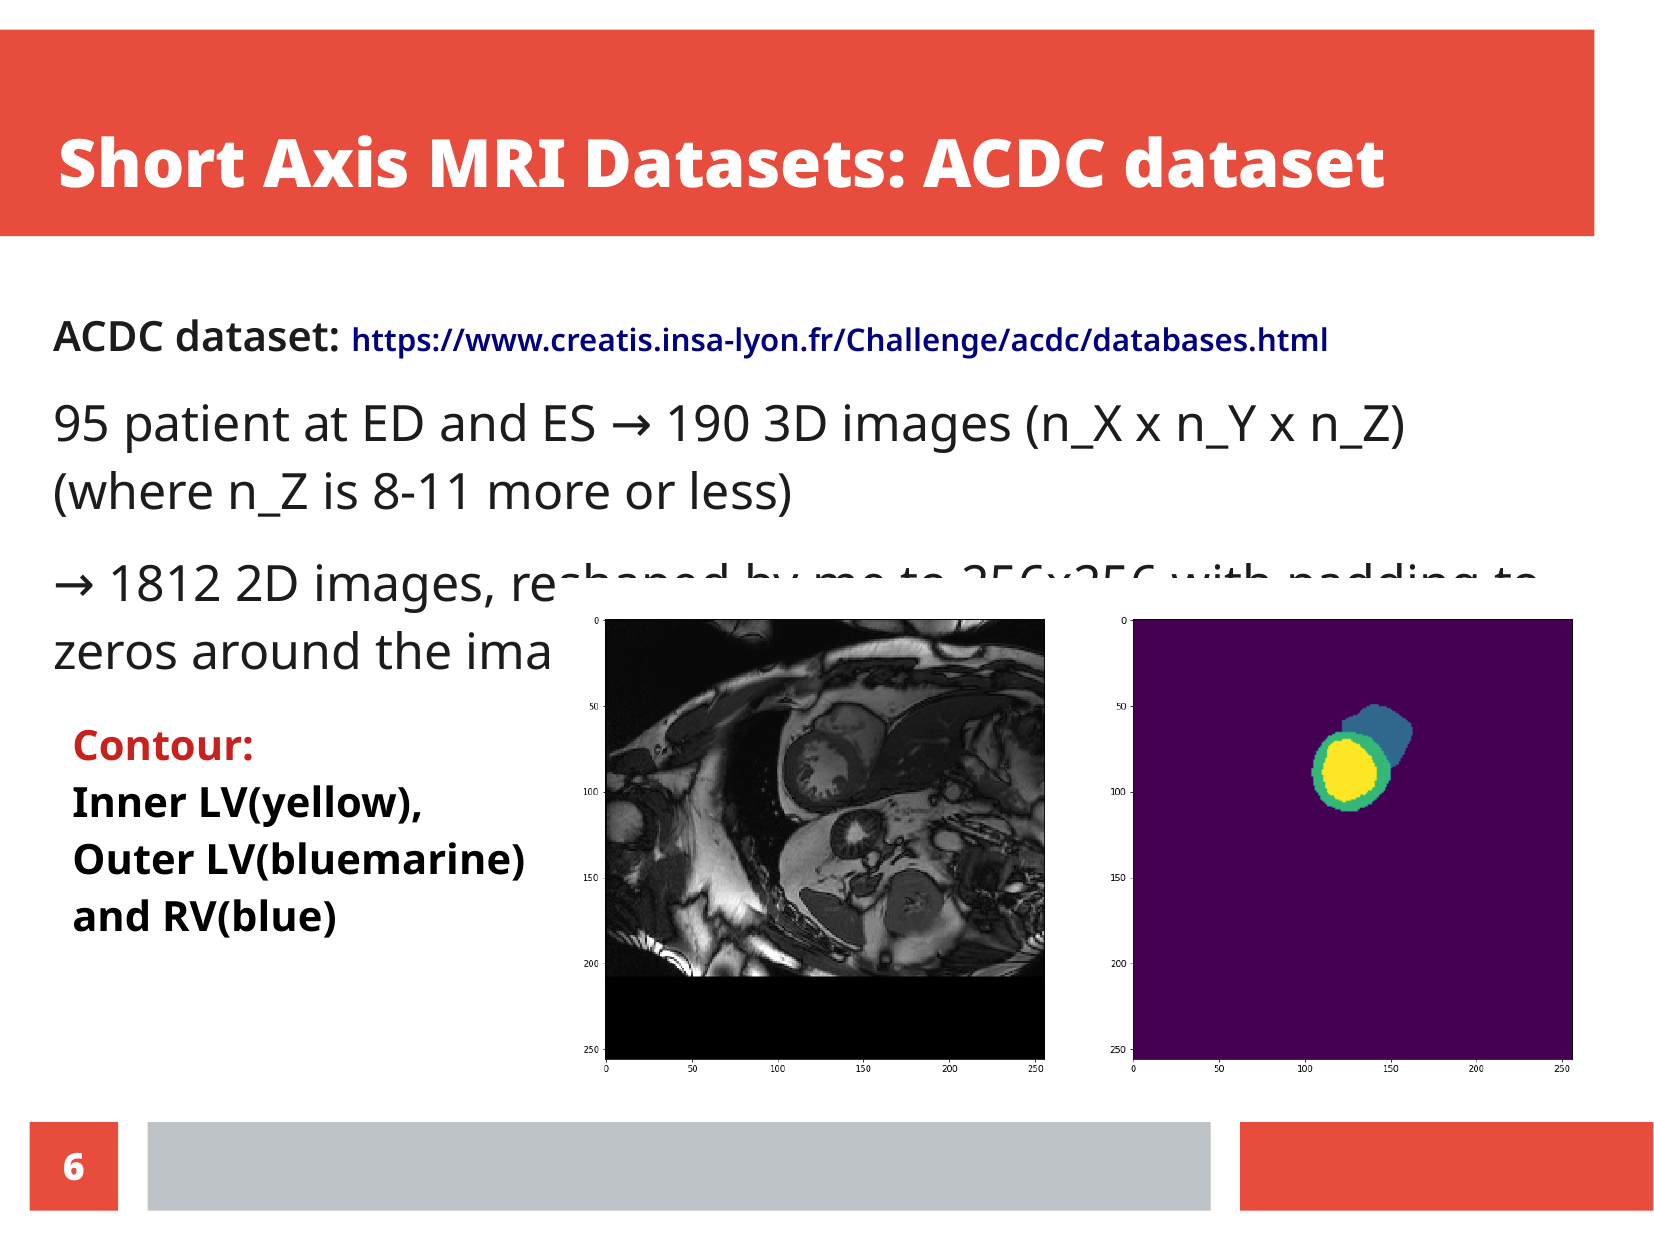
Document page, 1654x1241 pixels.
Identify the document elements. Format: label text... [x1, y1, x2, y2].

title Short Axis MRI Datasets: ACDC dataset [59, 59, 1595, 207]
text_box Contour: Inner LV(yellow), Outer LV(bluemarine) and RV(blue) [57, 708, 815, 918]
list ACDC dataset: https://www.creatis.insa-lyon.fr/Challenge/acdc/databases.html 95 patient at ED and ES → 190 3D images (n_X x n_Y x n_Z) (where n_Z is 8-11 more or less) → 1812 2D images, reshaped by me to 256x256 with padding to zeros around the images [53, 307, 1560, 1075]
picture [555, 578, 1610, 1099]
